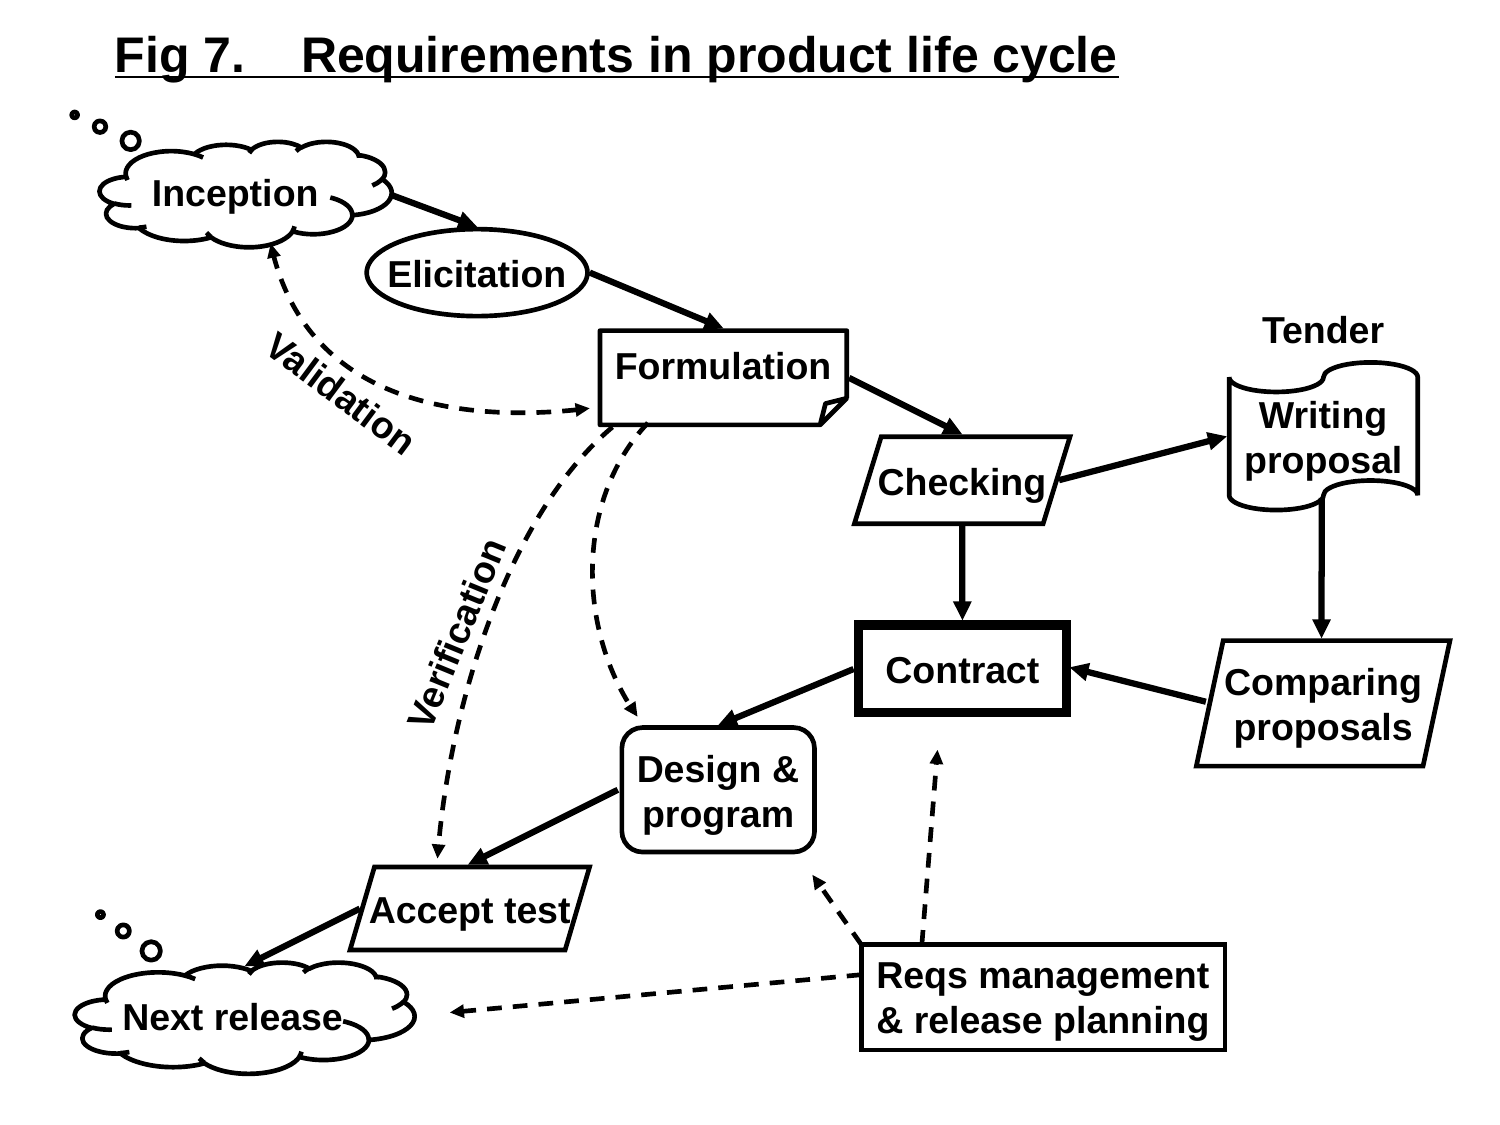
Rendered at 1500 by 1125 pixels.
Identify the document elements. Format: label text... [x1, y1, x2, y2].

text_box Comparing proposals [1196, 640, 1450, 767]
text_box Inception [121, 132, 140, 150]
text_box Tender [1245, 299, 1401, 361]
text_box Fig 7. Requirements in product life cycle [99, 15, 1175, 91]
text_box Validation [241, 306, 444, 479]
text_box Design & program [621, 727, 815, 853]
text_box Next release [74, 962, 415, 1074]
text_box Accept test [350, 866, 590, 951]
text_box Next release [141, 941, 161, 961]
text_box Verification [383, 514, 525, 752]
text_box Elicitation [366, 229, 588, 317]
text_box Contract [858, 624, 1067, 713]
text_box Inception [99, 141, 392, 248]
text_box Formulation [599, 330, 847, 425]
text_box Checking [854, 436, 1071, 524]
text_box Writing proposal [1229, 362, 1418, 511]
text_box Reqs management & release planning [861, 944, 1225, 1050]
